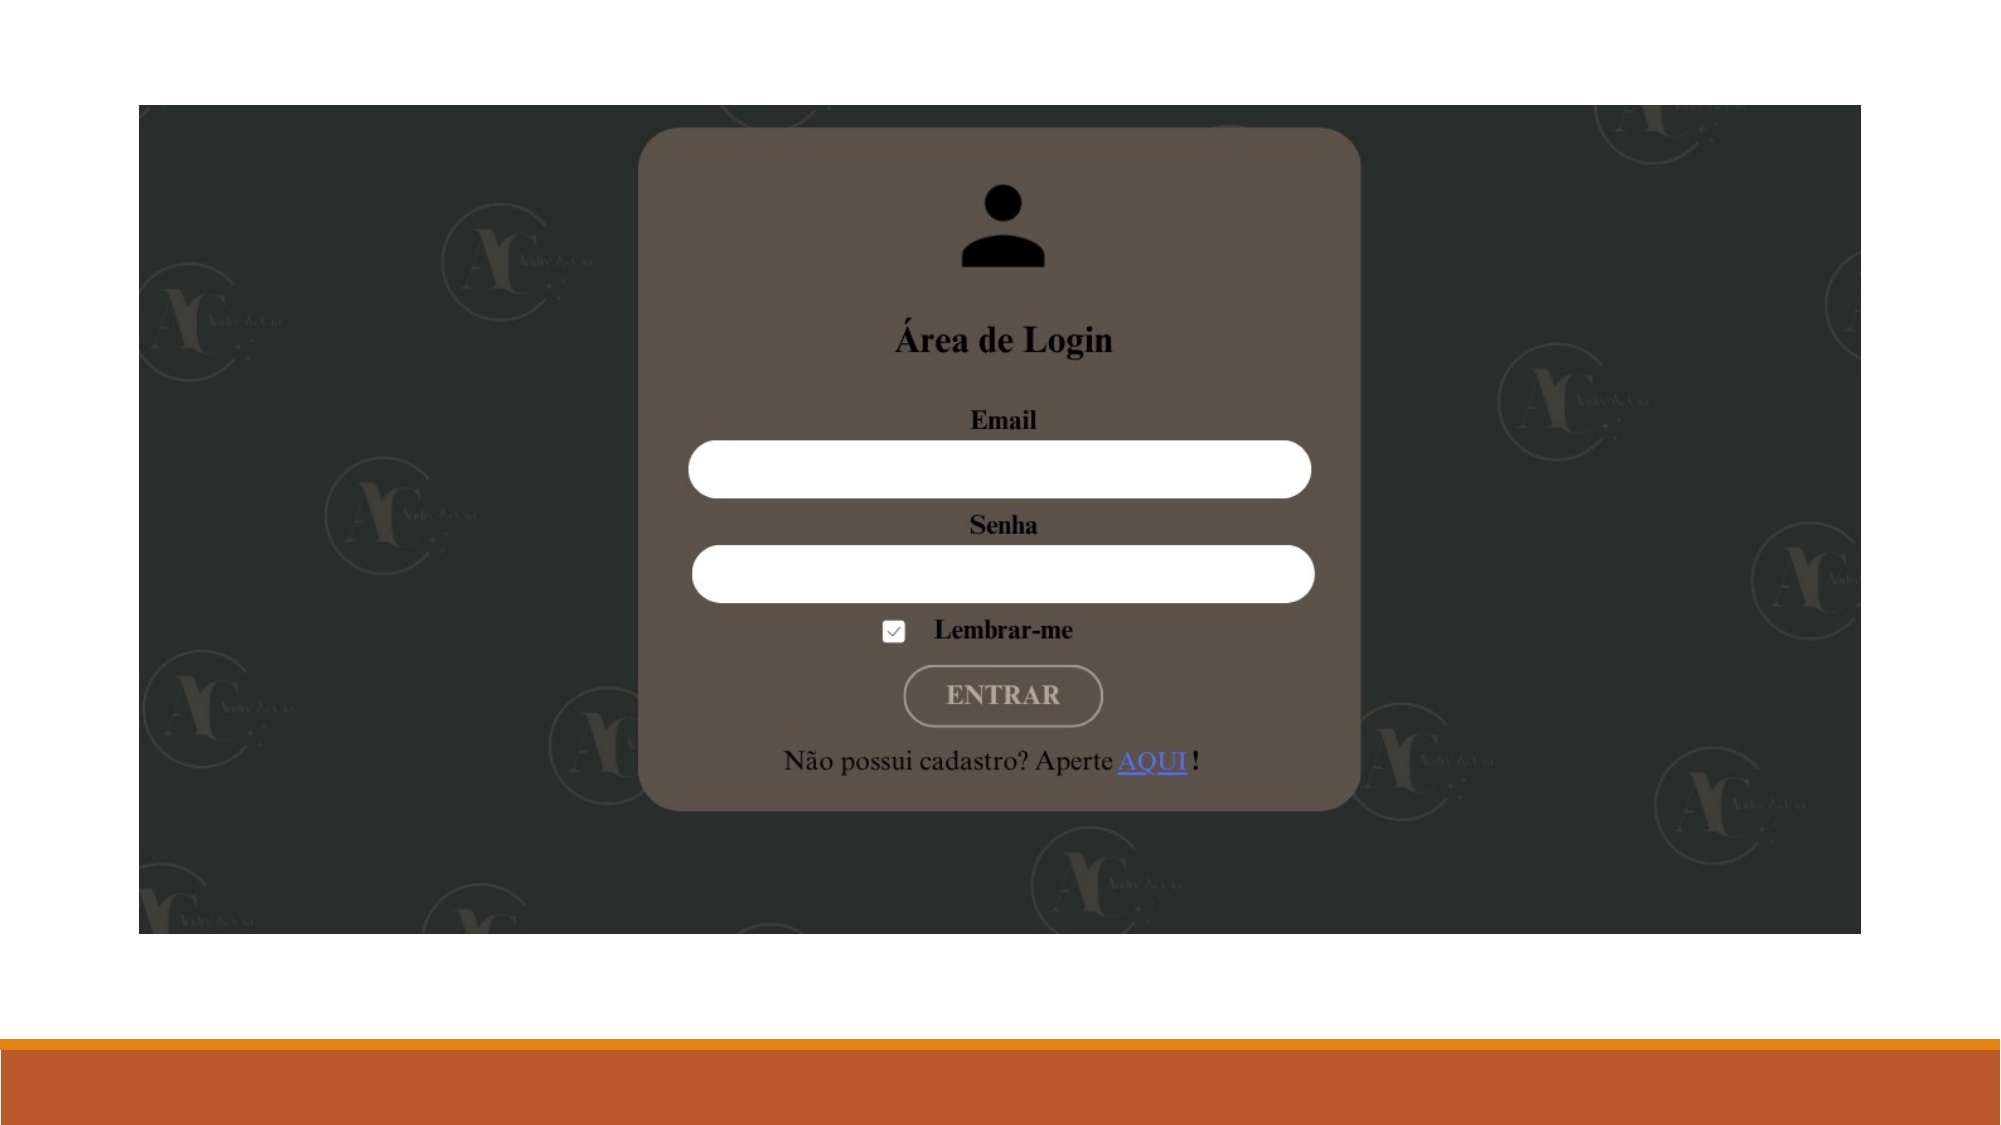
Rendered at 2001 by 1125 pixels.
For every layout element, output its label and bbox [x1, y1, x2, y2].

picture [139, 105, 1861, 934]
